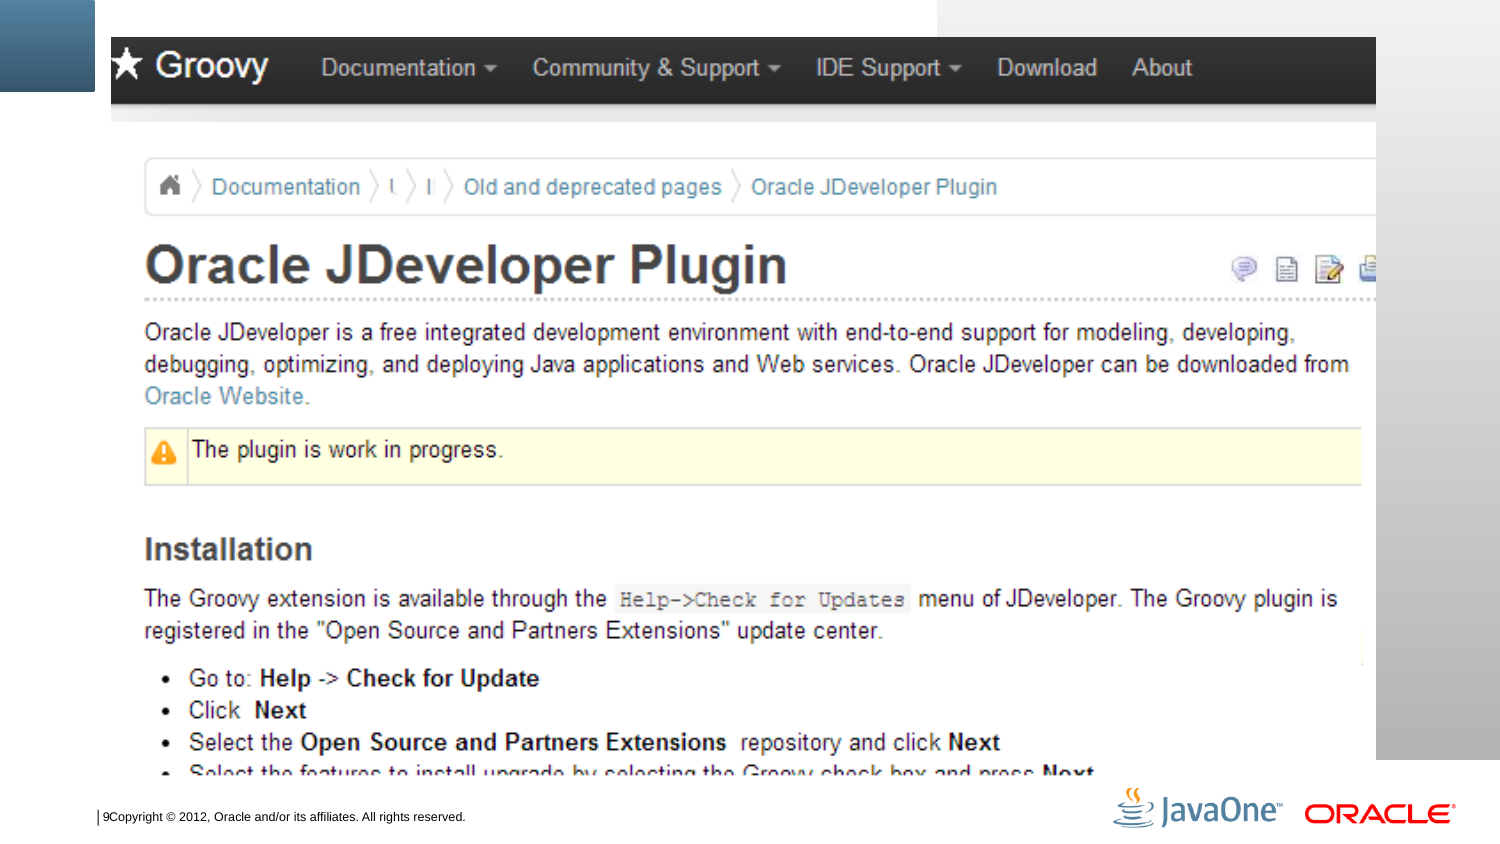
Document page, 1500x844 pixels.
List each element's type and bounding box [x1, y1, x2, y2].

picture [111, 37, 1469, 844]
